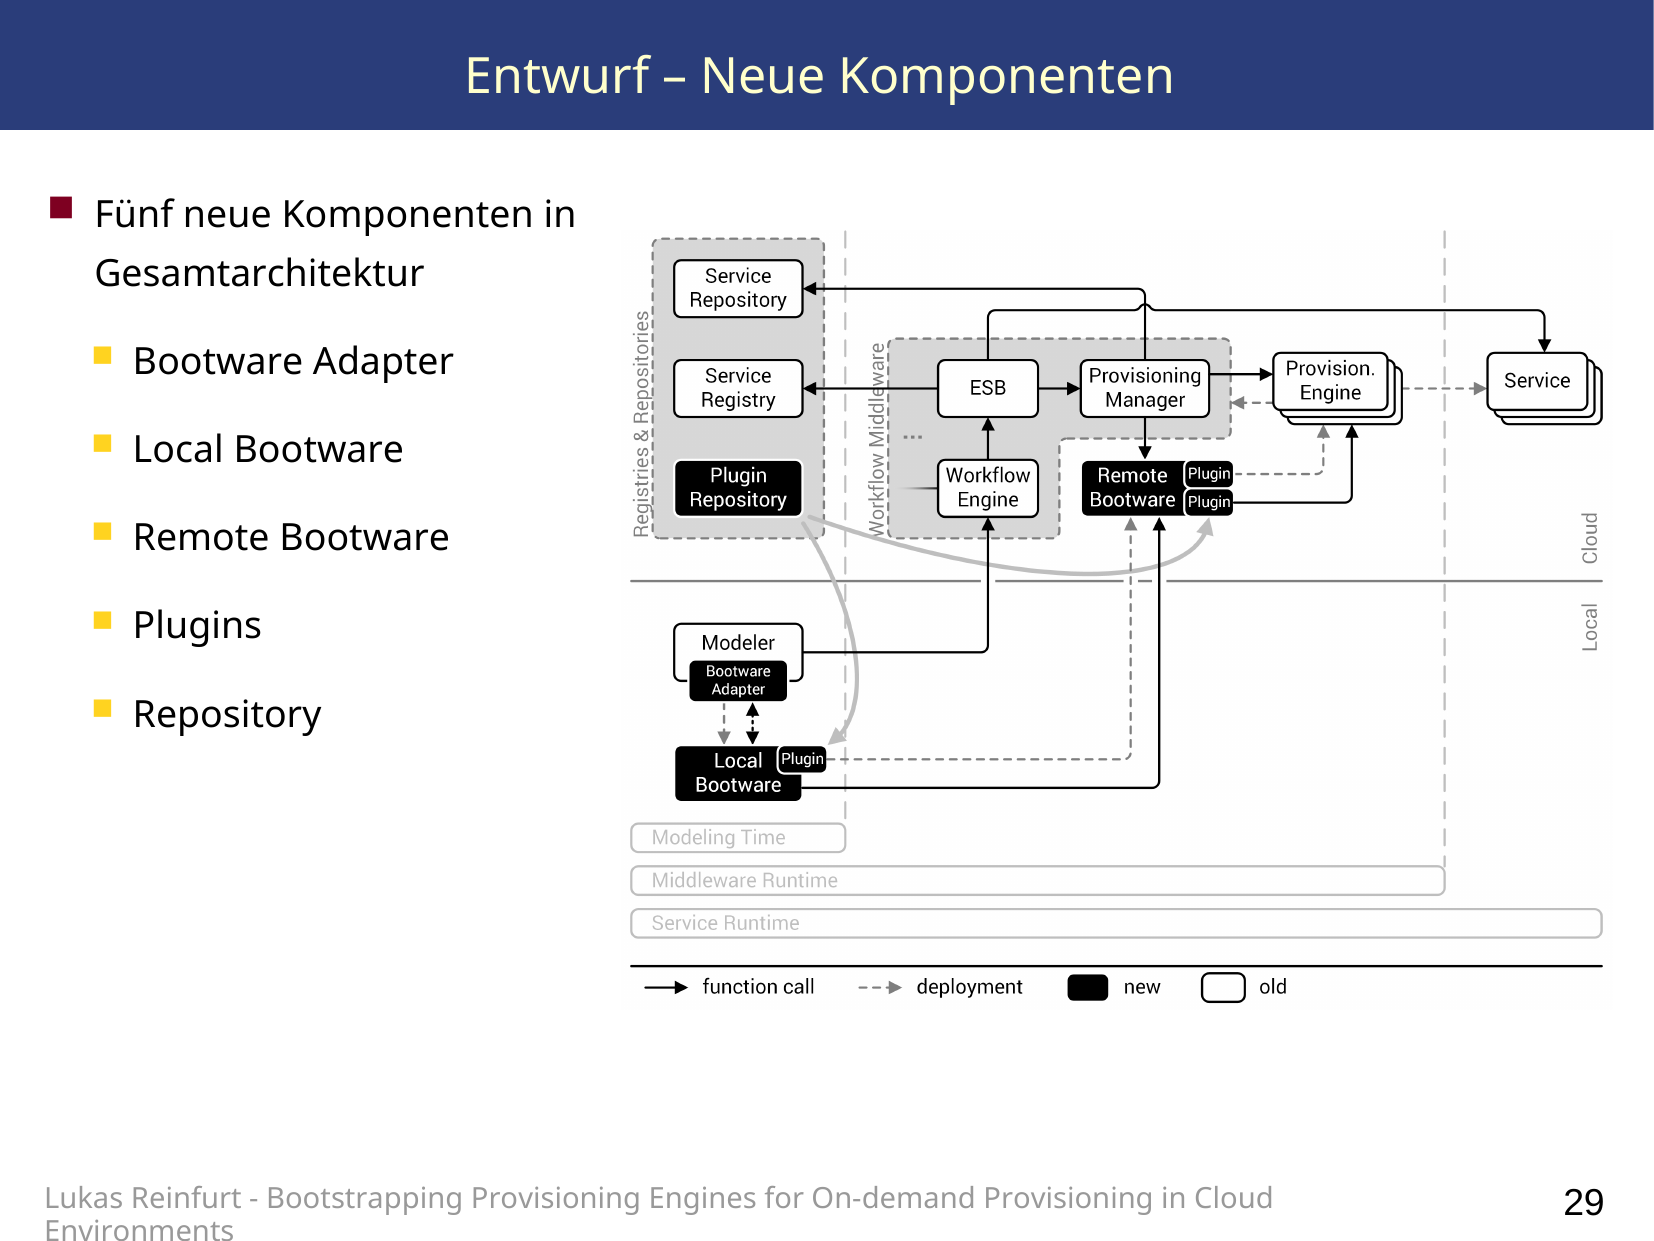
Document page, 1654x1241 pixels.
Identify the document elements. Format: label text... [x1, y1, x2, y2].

title Entwurf – Neue Komponenten [47, 23, 1607, 119]
list Fünf neue Komponenten in Gesamtarchitektur Bootware Adapter Local Bootware Remote Bootware Plugins Repository [47, 177, 603, 1146]
picture [621, 230, 1613, 1010]
